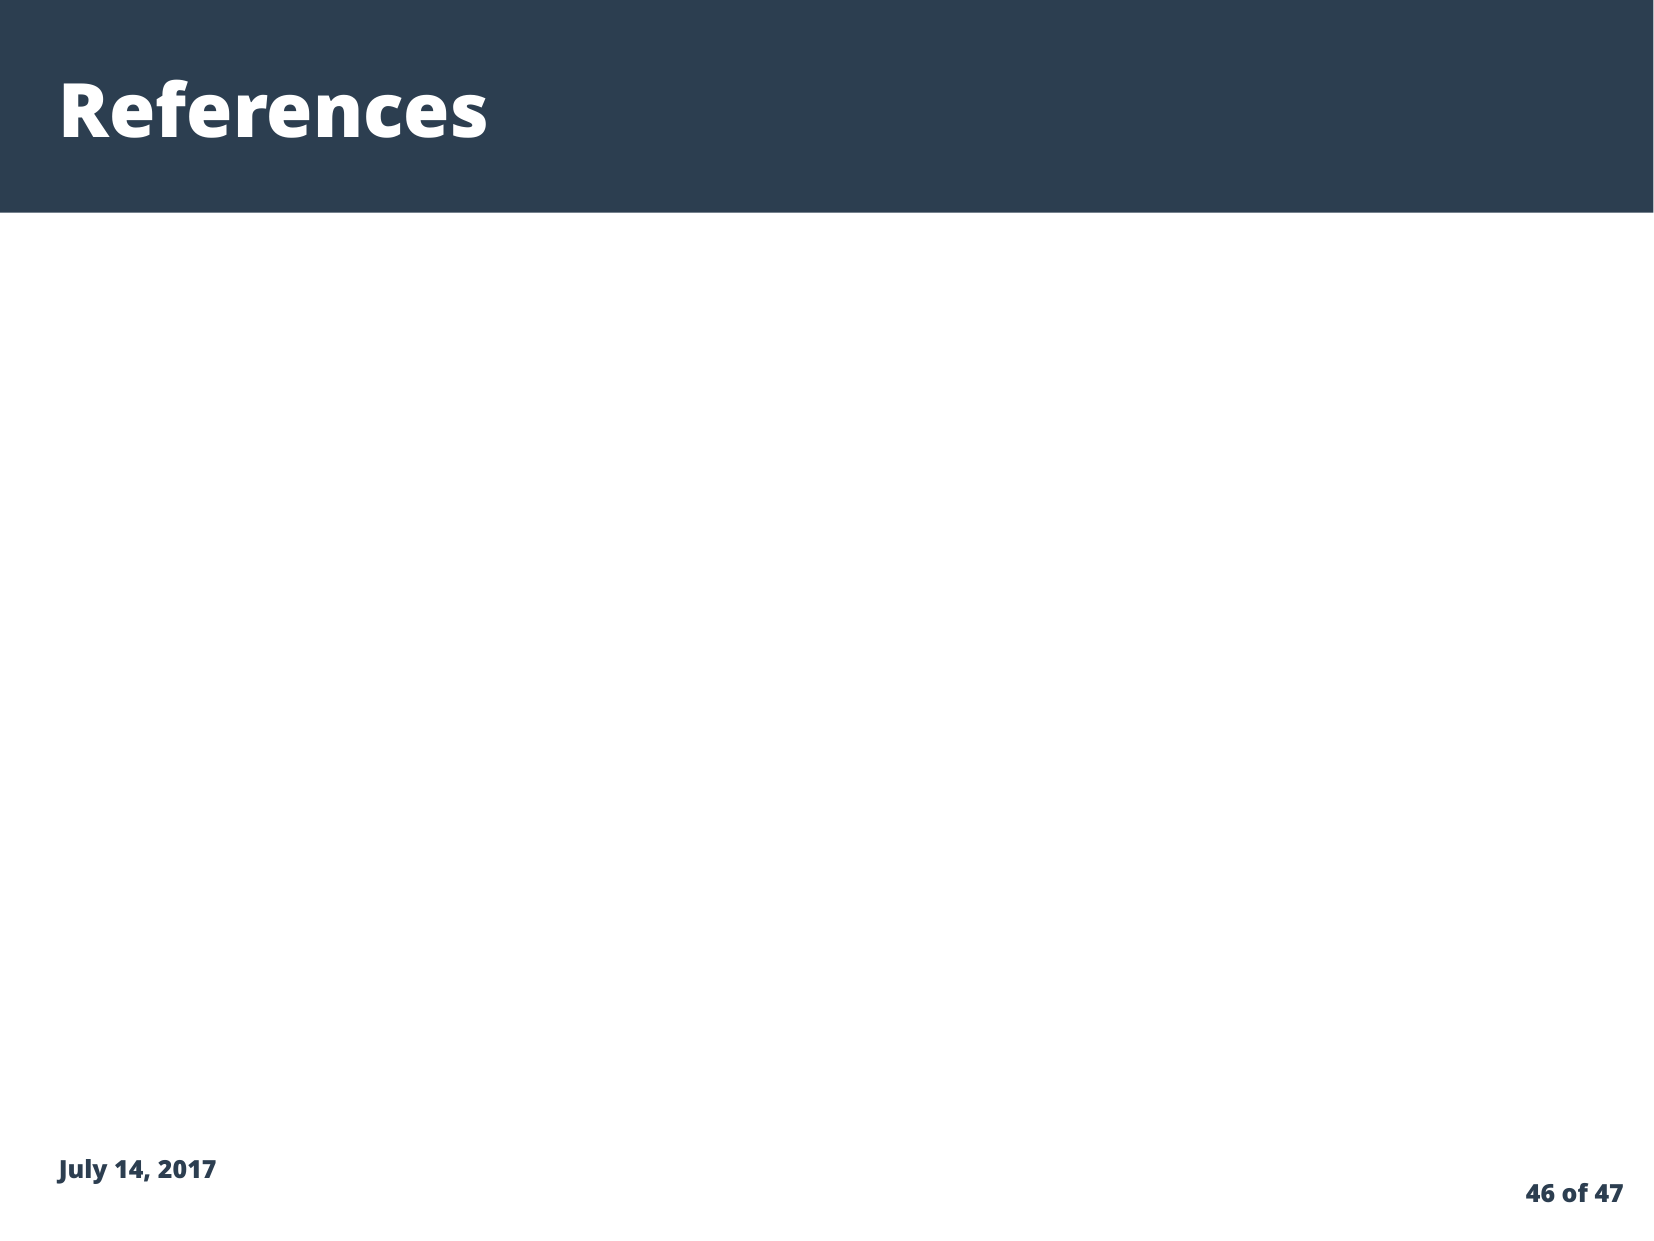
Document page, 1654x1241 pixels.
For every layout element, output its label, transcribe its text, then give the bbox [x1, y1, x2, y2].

title References [59, 29, 1595, 187]
